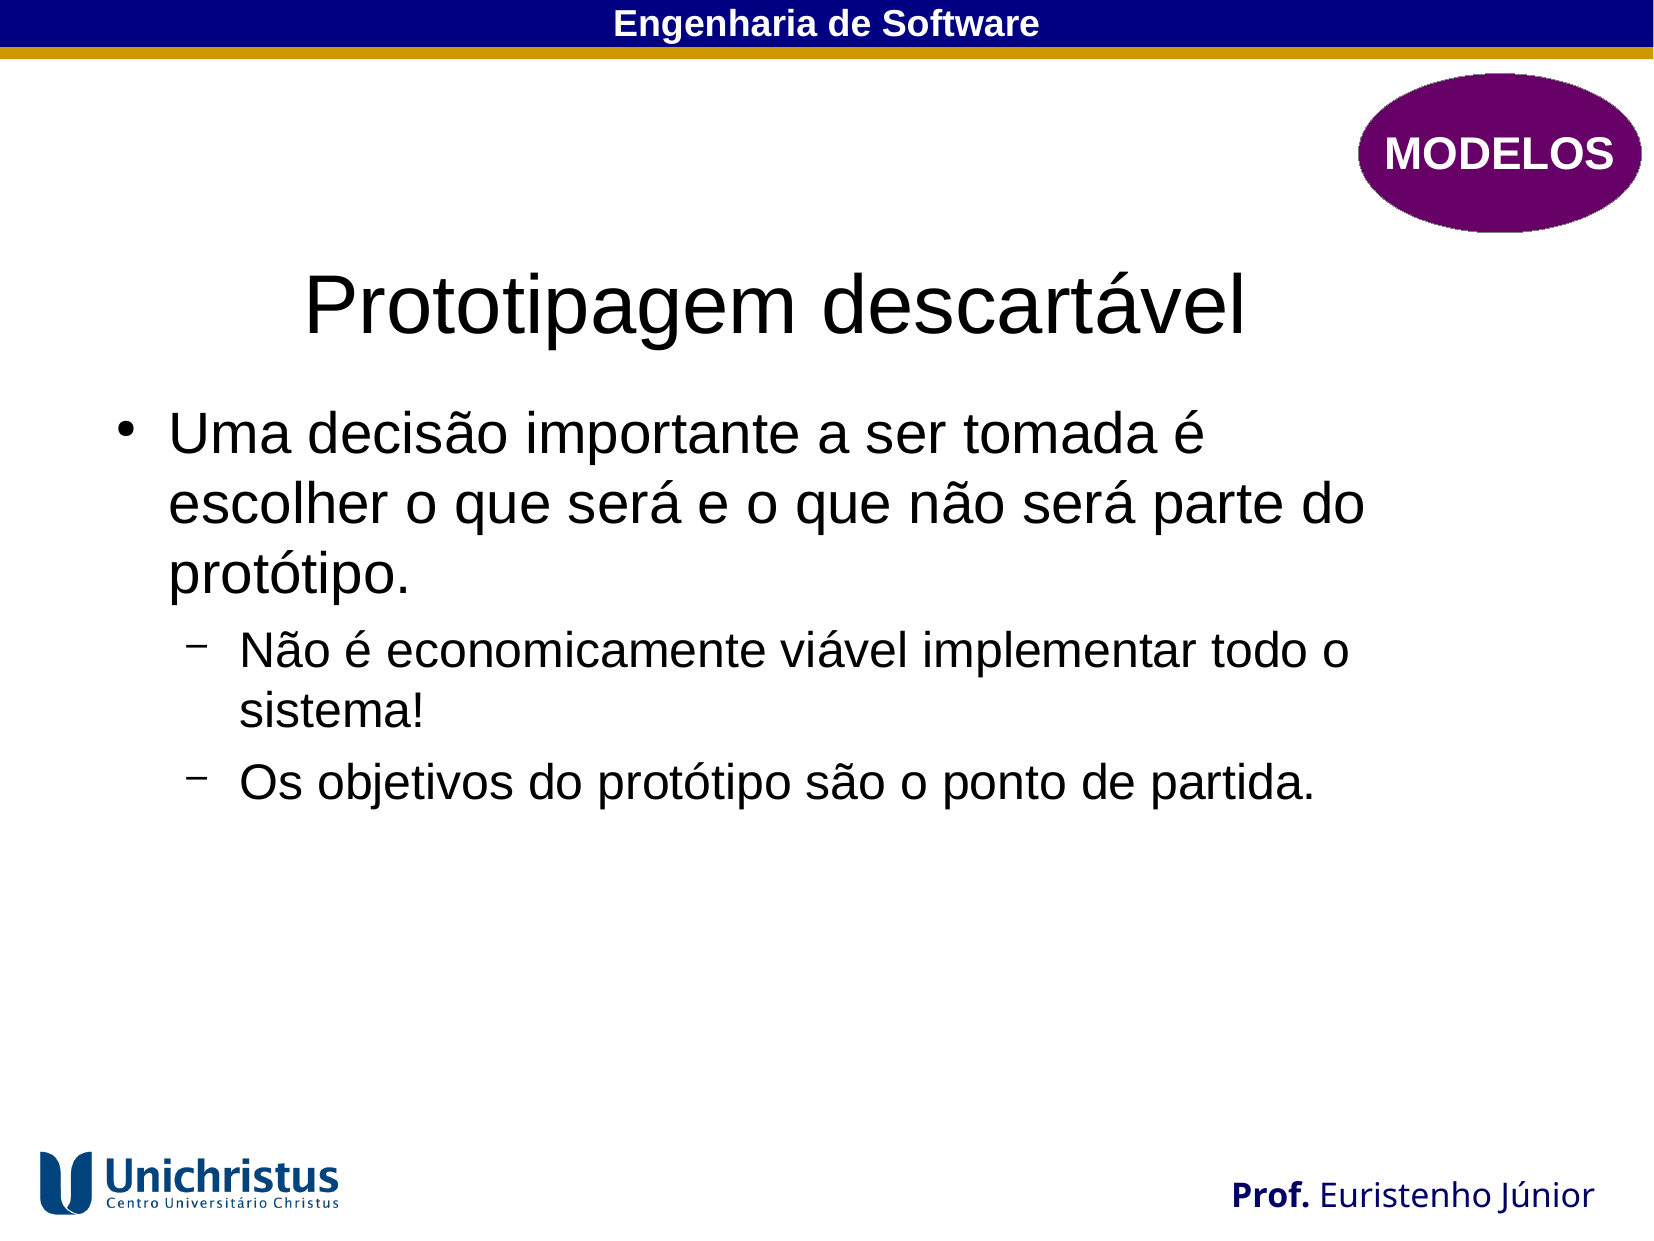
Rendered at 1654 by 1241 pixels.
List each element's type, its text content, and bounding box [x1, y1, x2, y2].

text_box Engenharia de Software [0, 0, 1654, 47]
text_box MODELOS [1393, 146, 1401, 169]
list Uma decisão importante a ser tomada é escolher o que será e o que não será parte do protótipo. Não é economicamente viável implementar todo o sistema! Os objetivos do protótipo são o ponto de partida. [82, 387, 1433, 1130]
text_box MODELOS [1406, 147, 1413, 169]
text_box [0, 47, 1654, 60]
text_box MODELOS [1358, 73, 1642, 233]
title Prototipagem descartável [82, 169, 1433, 358]
text_box Prof. Euristenho Júnior [1216, 1163, 1654, 1224]
picture [35, 1148, 343, 1217]
